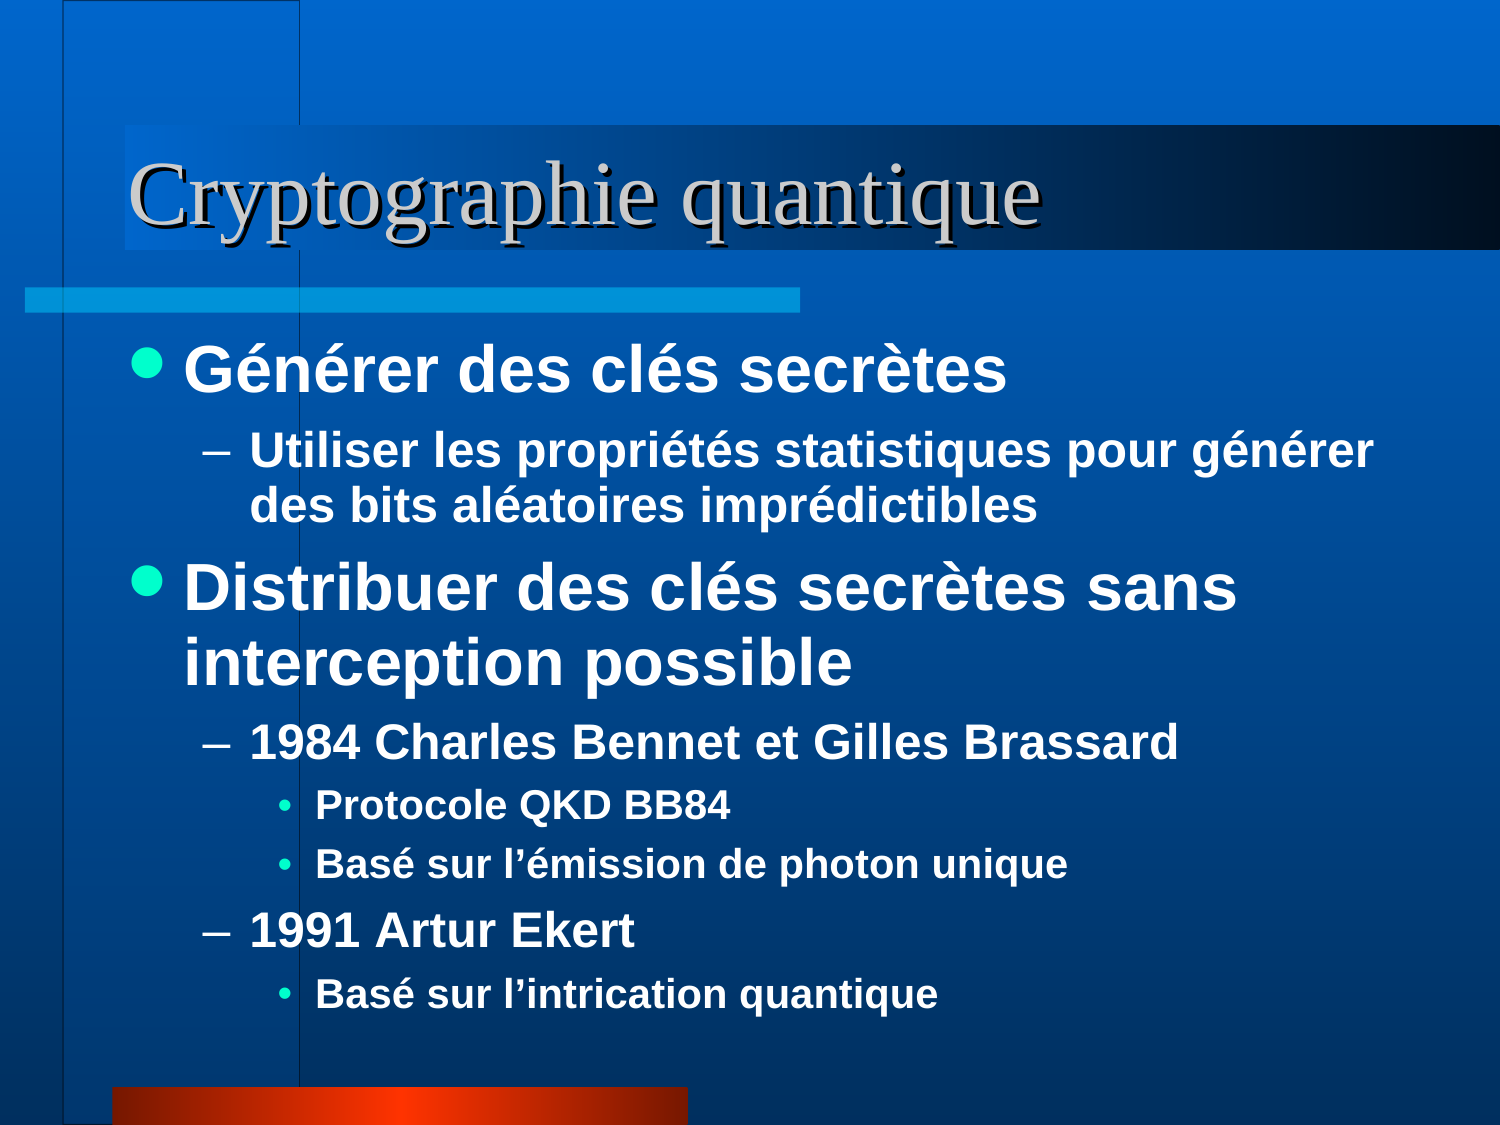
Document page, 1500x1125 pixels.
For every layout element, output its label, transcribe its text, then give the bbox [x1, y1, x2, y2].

list Générer des clés secrètes Utiliser les propriétés statistiques pour générer des bits aléatoires imprédictibles Distribuer des clés secrètes sans interception possible 1984 Charles Bennet et Gilles Brassard Protocole QKD BB84 Basé sur l’émission de photon unique 1991 Artur Ekert Basé sur l’intrication quantique [112, 324, 1447, 1125]
title Cryptographie quantique [112, 99, 1388, 288]
